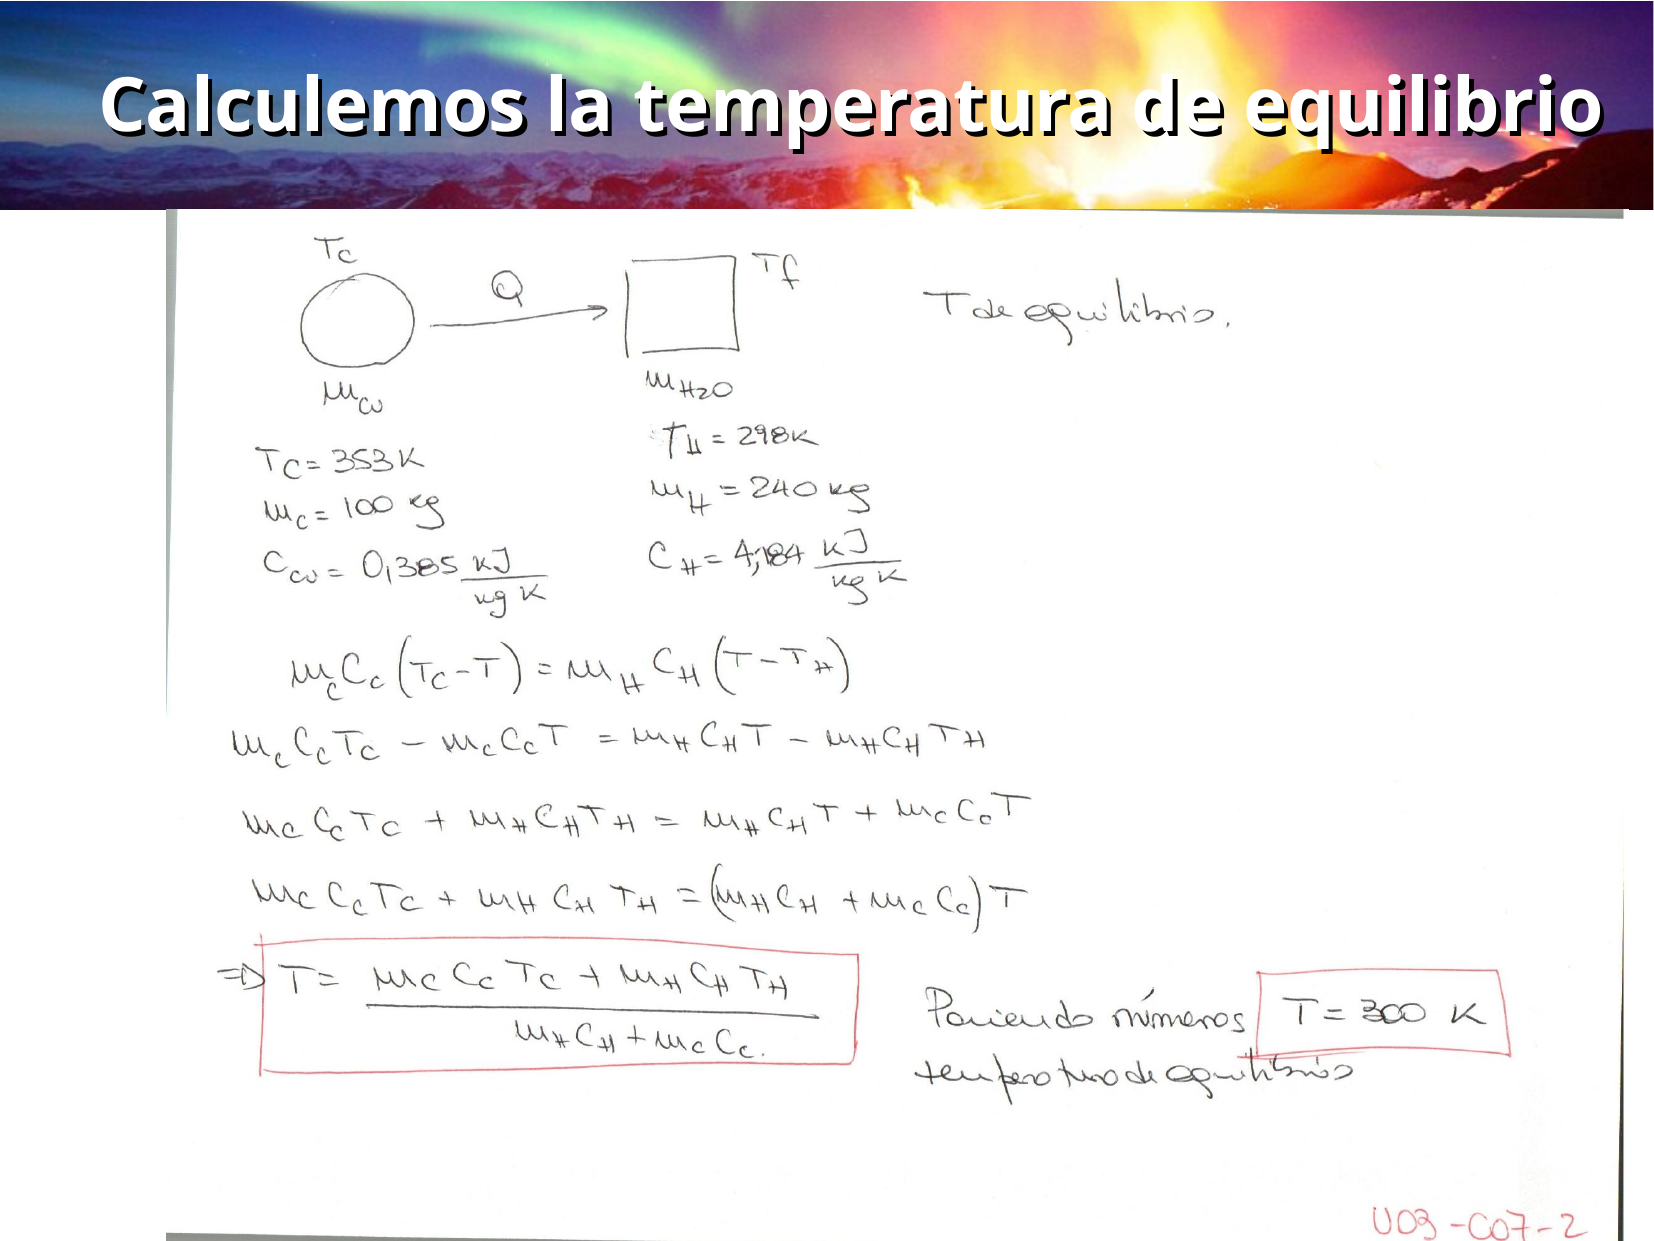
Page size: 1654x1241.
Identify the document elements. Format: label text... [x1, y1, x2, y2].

picture [0, 1, 1654, 1241]
title Calculemos la temperatura de equilibrio [45, 15, 1606, 191]
